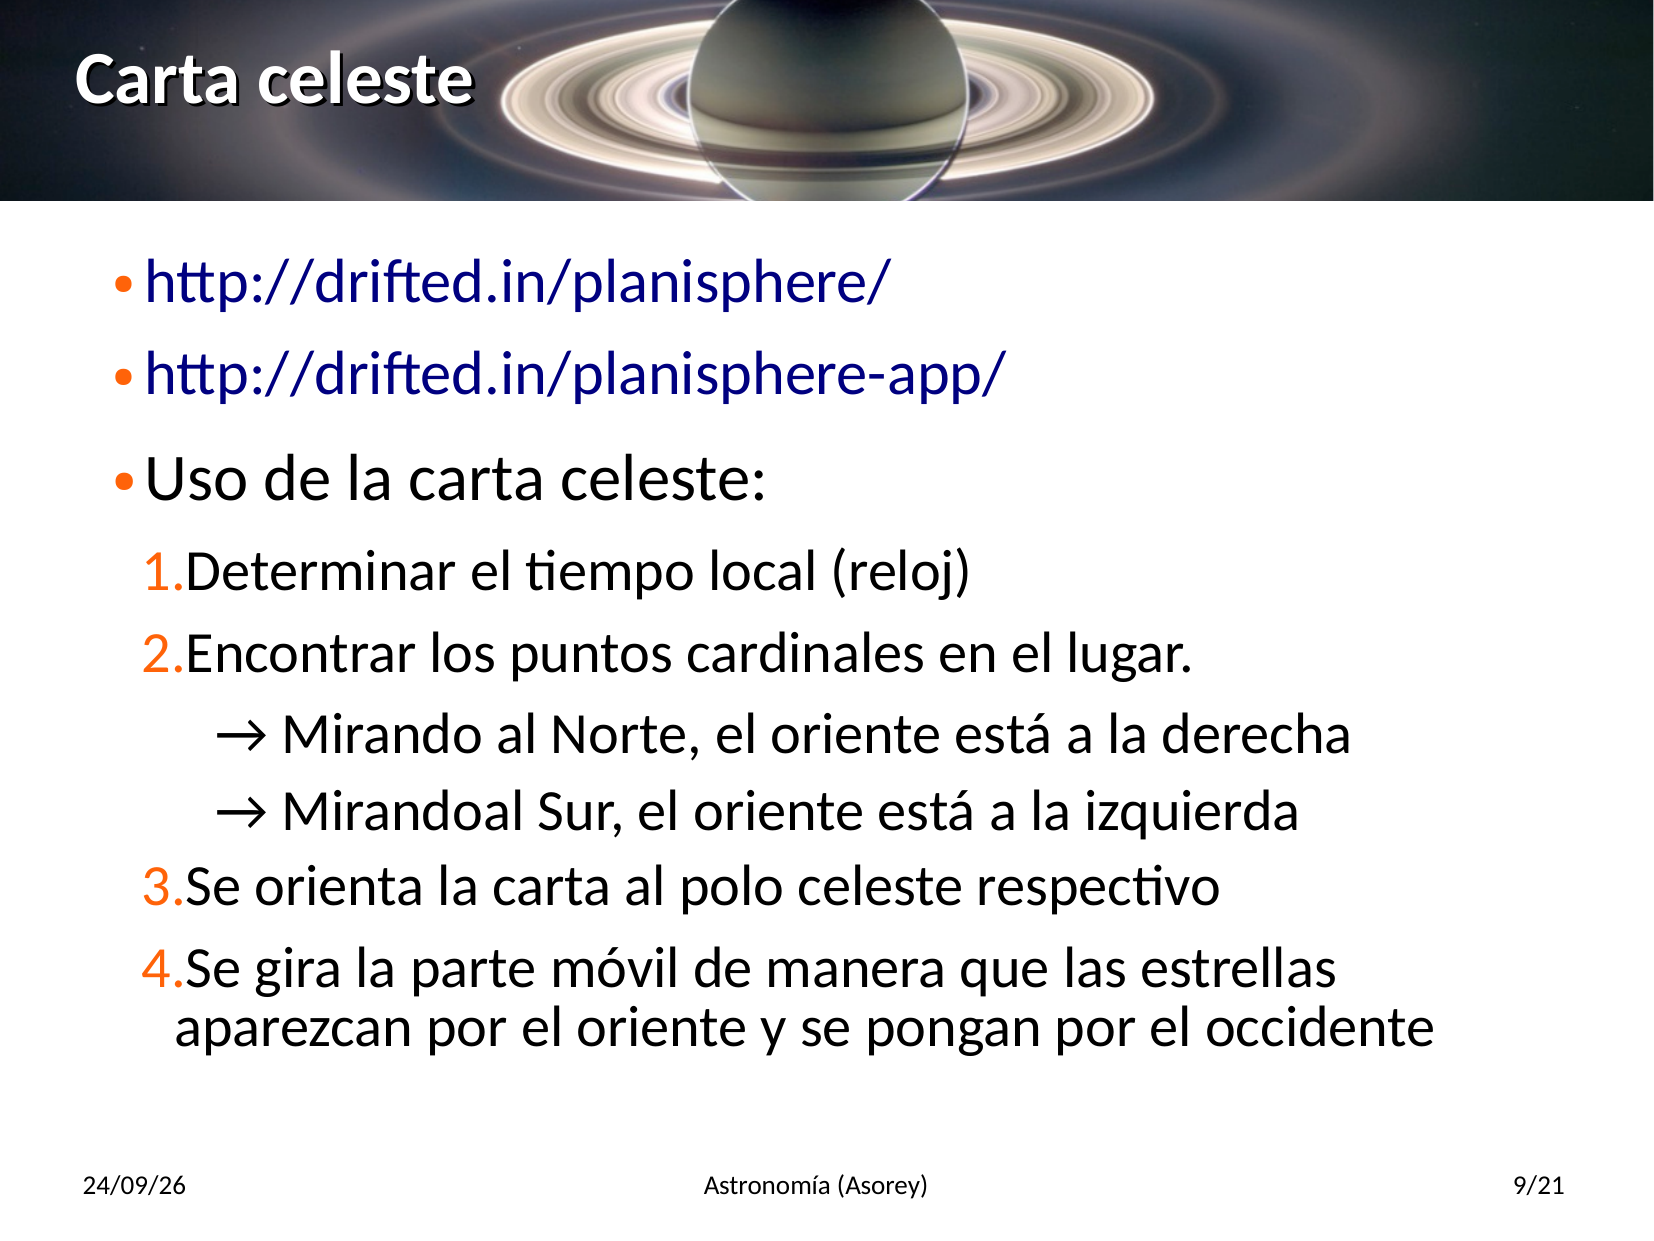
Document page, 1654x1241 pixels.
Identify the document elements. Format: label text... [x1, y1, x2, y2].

list Uso de la carta celeste: Determinar el tiempo local (reloj) Encontrar los puntos cardinales en el lugar. → Mirando al Norte, el oriente está a la derecha → Mirandoal Sur, el oriente está a la izquierda Se orienta la carta al polo celeste respectivo Se gira la parte móvil de manera que las estrellas aparezcan por el oriente y se pongan por el occidente [82, 450, 1571, 1186]
picture [0, 0, 1654, 201]
title Carta celeste [75, 19, 1564, 151]
list http://drifted.in/planisphere/ http://drifted.in/planisphere-app/ [82, 255, 1571, 450]
